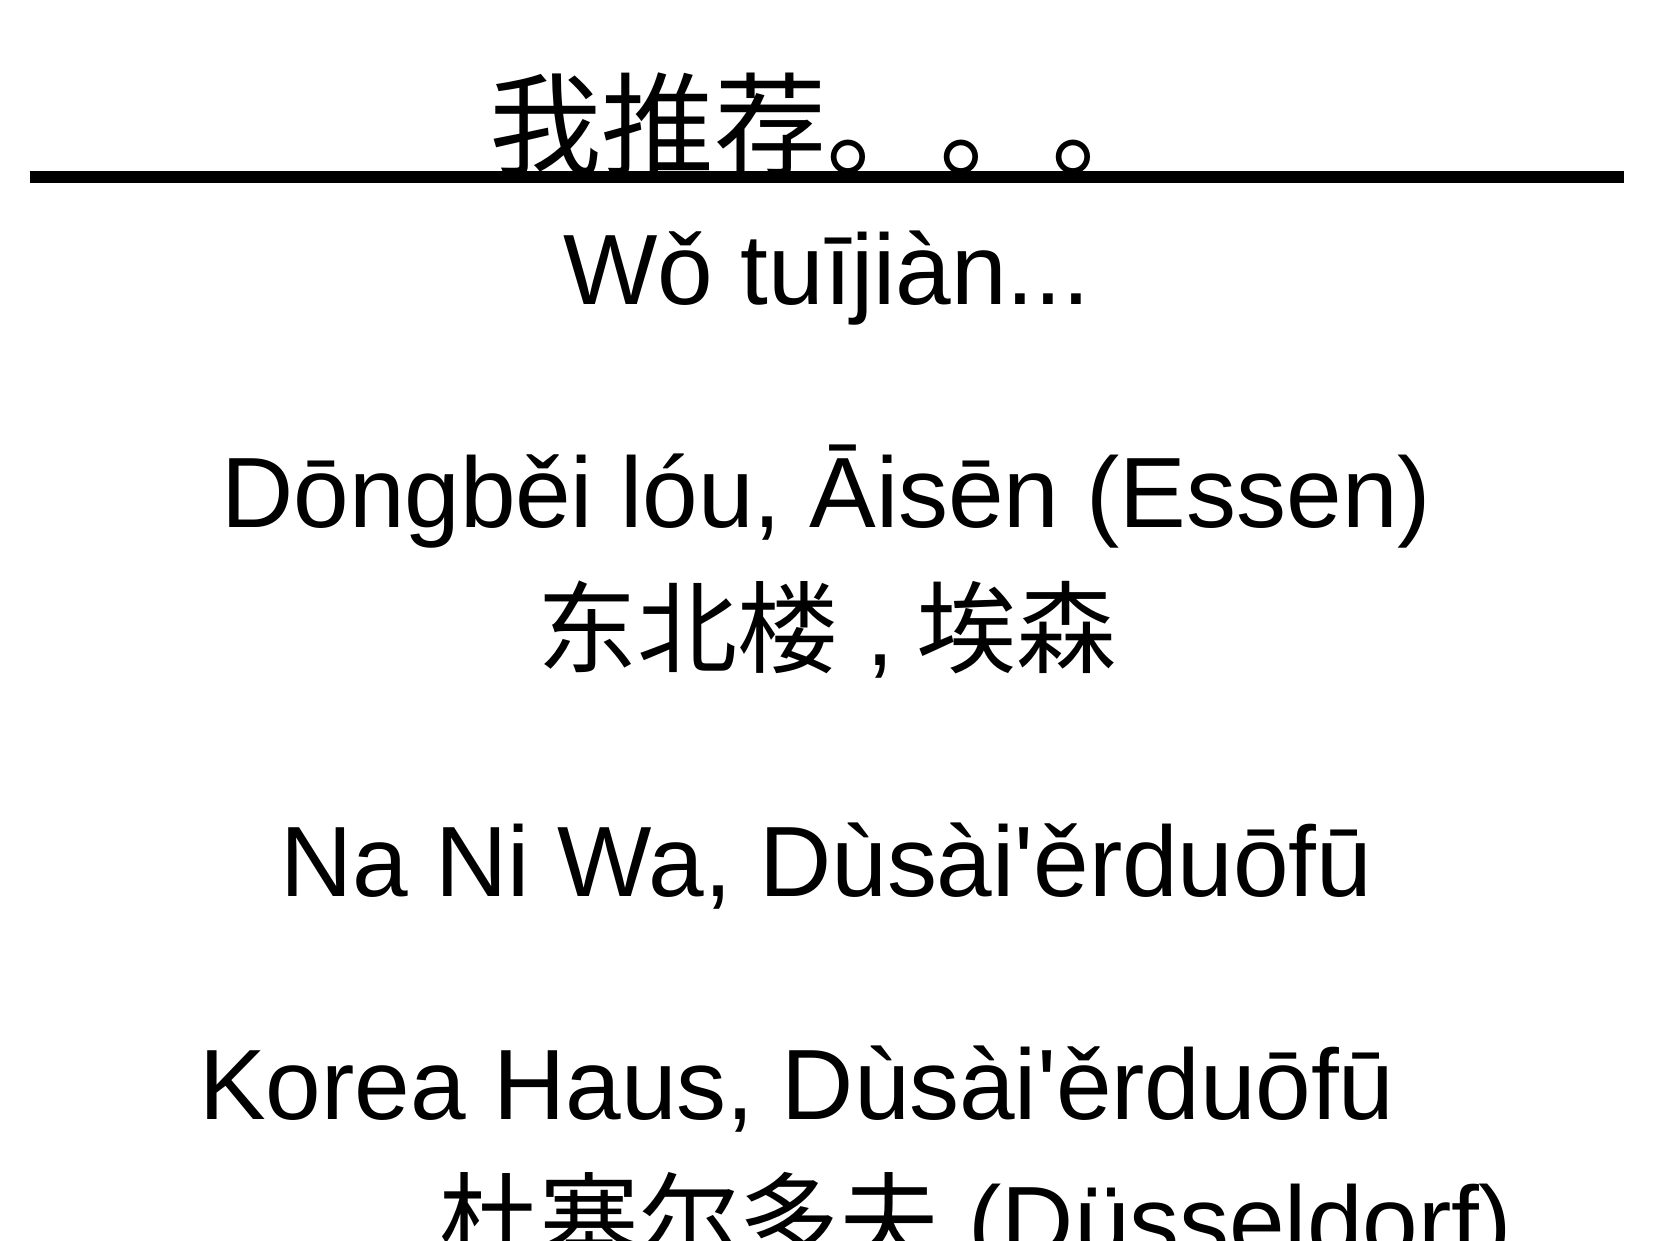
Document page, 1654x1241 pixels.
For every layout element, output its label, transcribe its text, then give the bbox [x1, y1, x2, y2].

text_box Wǒ tuījiàn... Dōngběi lóu, Āisēn (Essen) 东北楼,埃森 Na Ni Wa, Dùsài'ěrduōfū Korea Haus, Dùsài'ěrduōfū 杜塞尔多夫(Düsseldorf) [29, 206, 1625, 1241]
text_box 我推荐。。。 [29, 29, 1625, 206]
